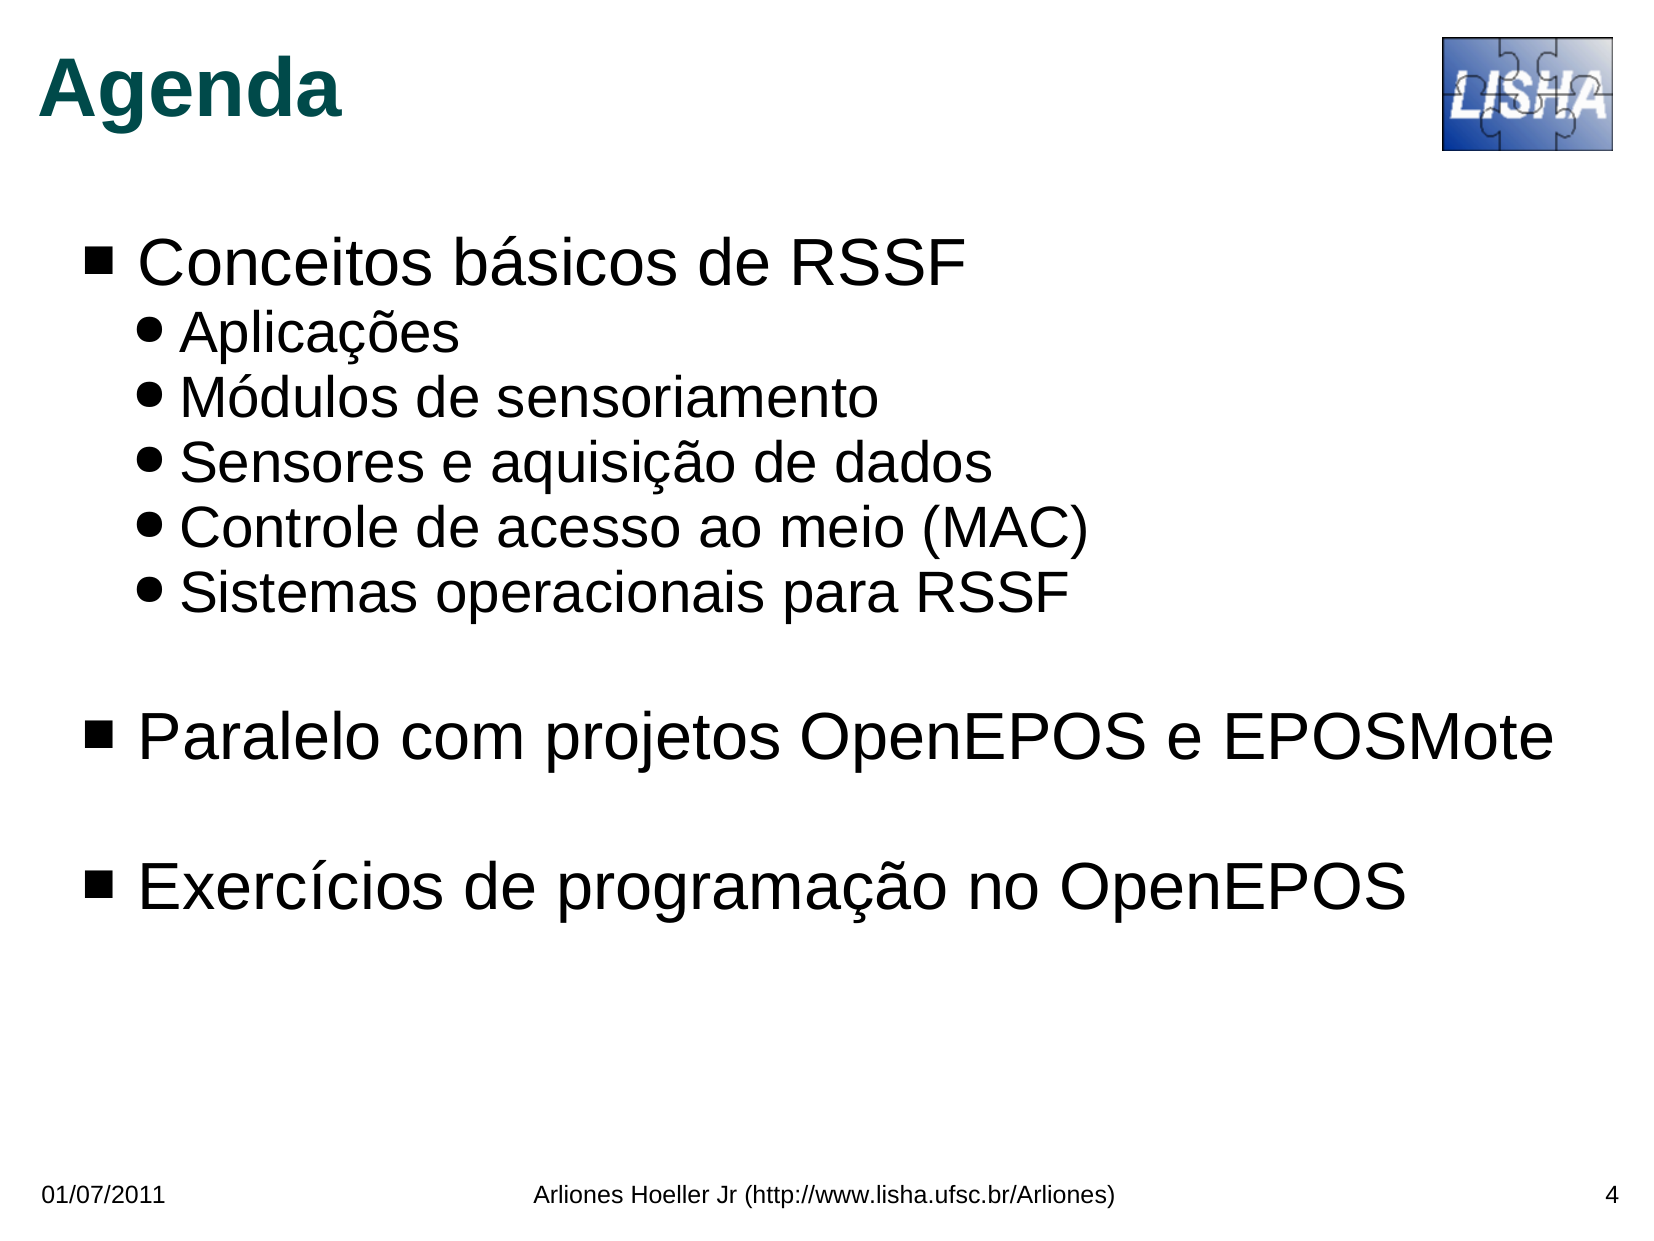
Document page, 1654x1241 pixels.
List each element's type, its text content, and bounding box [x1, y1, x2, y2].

picture [1442, 37, 1613, 151]
title Agenda [37, 37, 1426, 151]
list Conceitos básicos de RSSF Aplicações Módulos de sensoriamento Sensores e aquisição de dados Controle de acesso ao meio (MAC) Sistemas operacionais para RSSF Paralelo com projetos OpenEPOS e EPOSMote Exercícios de programação no OpenEPOS [37, 225, 1613, 1163]
